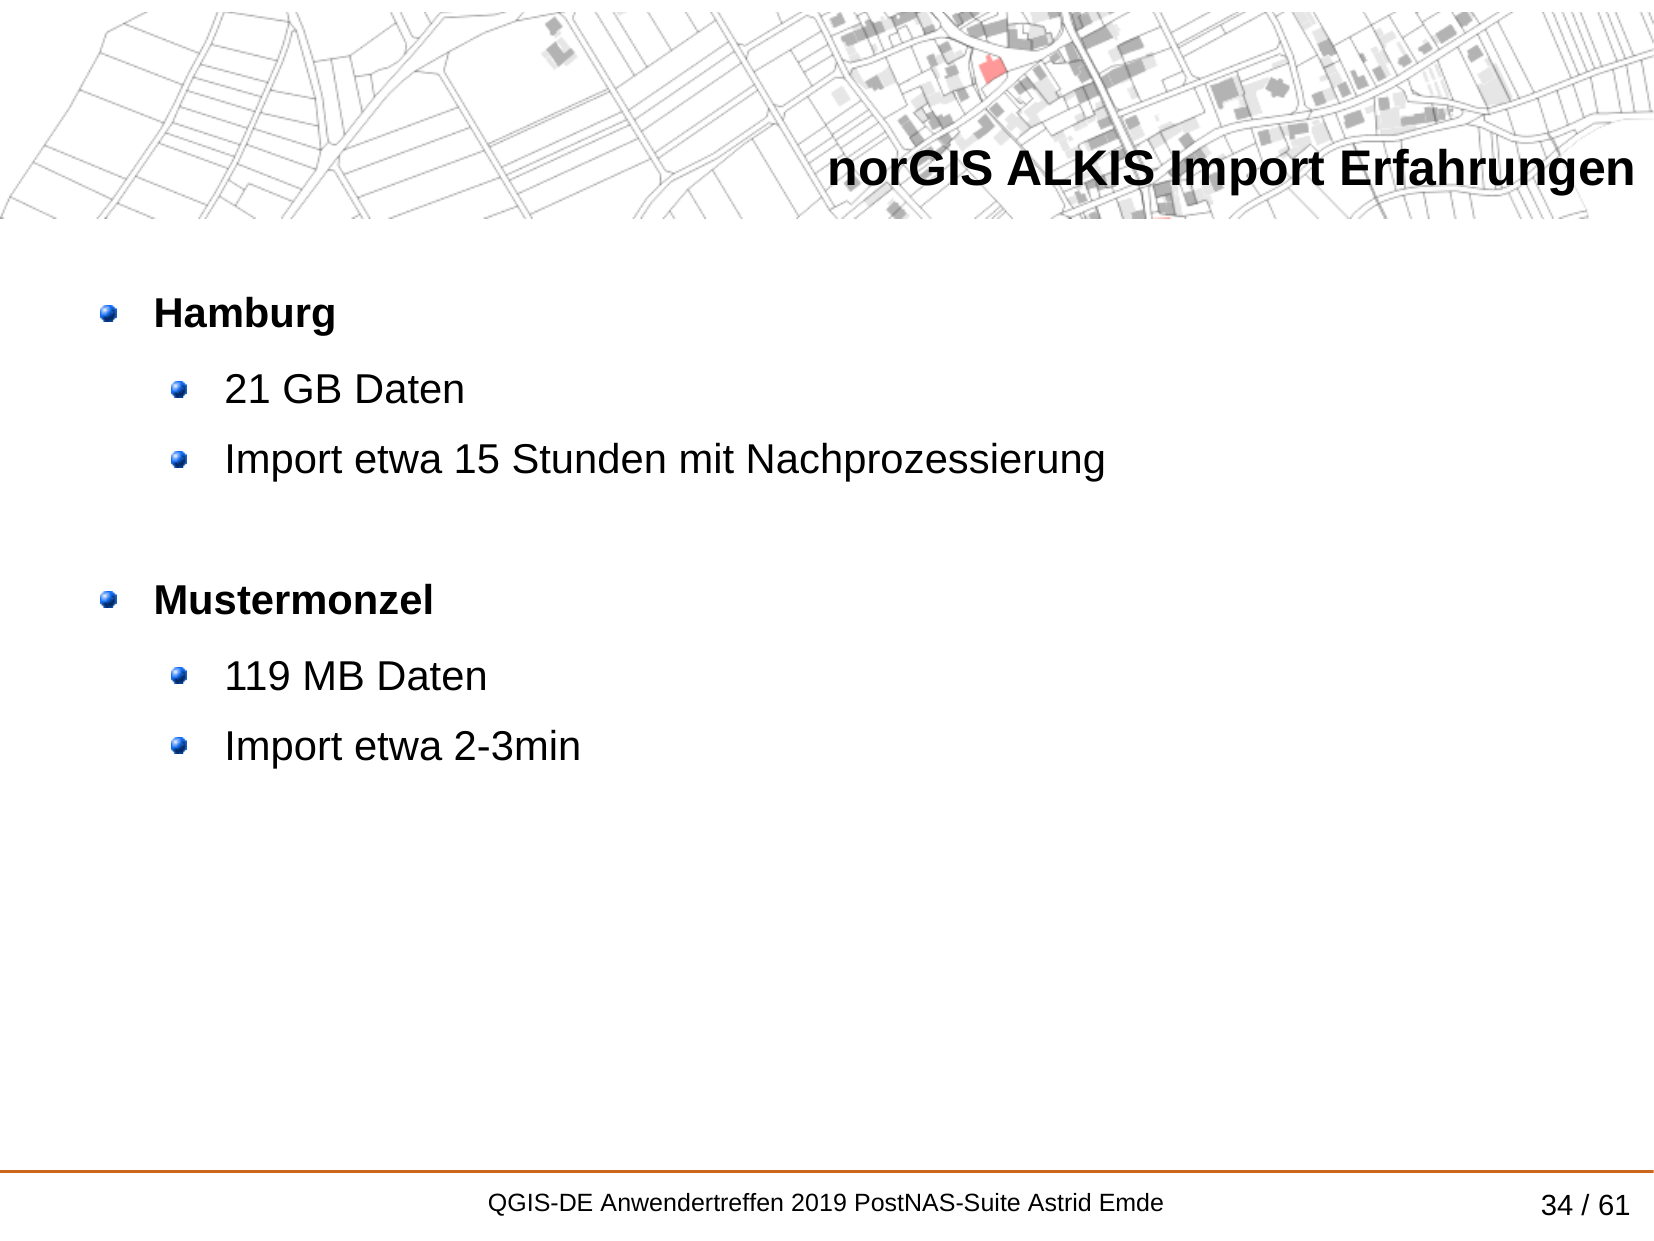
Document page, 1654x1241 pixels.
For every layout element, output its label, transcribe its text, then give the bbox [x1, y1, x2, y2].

list Hamburg 21 GB Daten Import etwa 15 Stunden mit Nachprozessierung Mustermonzel 119 MB Daten Import etwa 2-3min [82, 290, 1571, 1109]
title norGIS ALKIS Import Erfahrungen [249, 123, 1637, 213]
